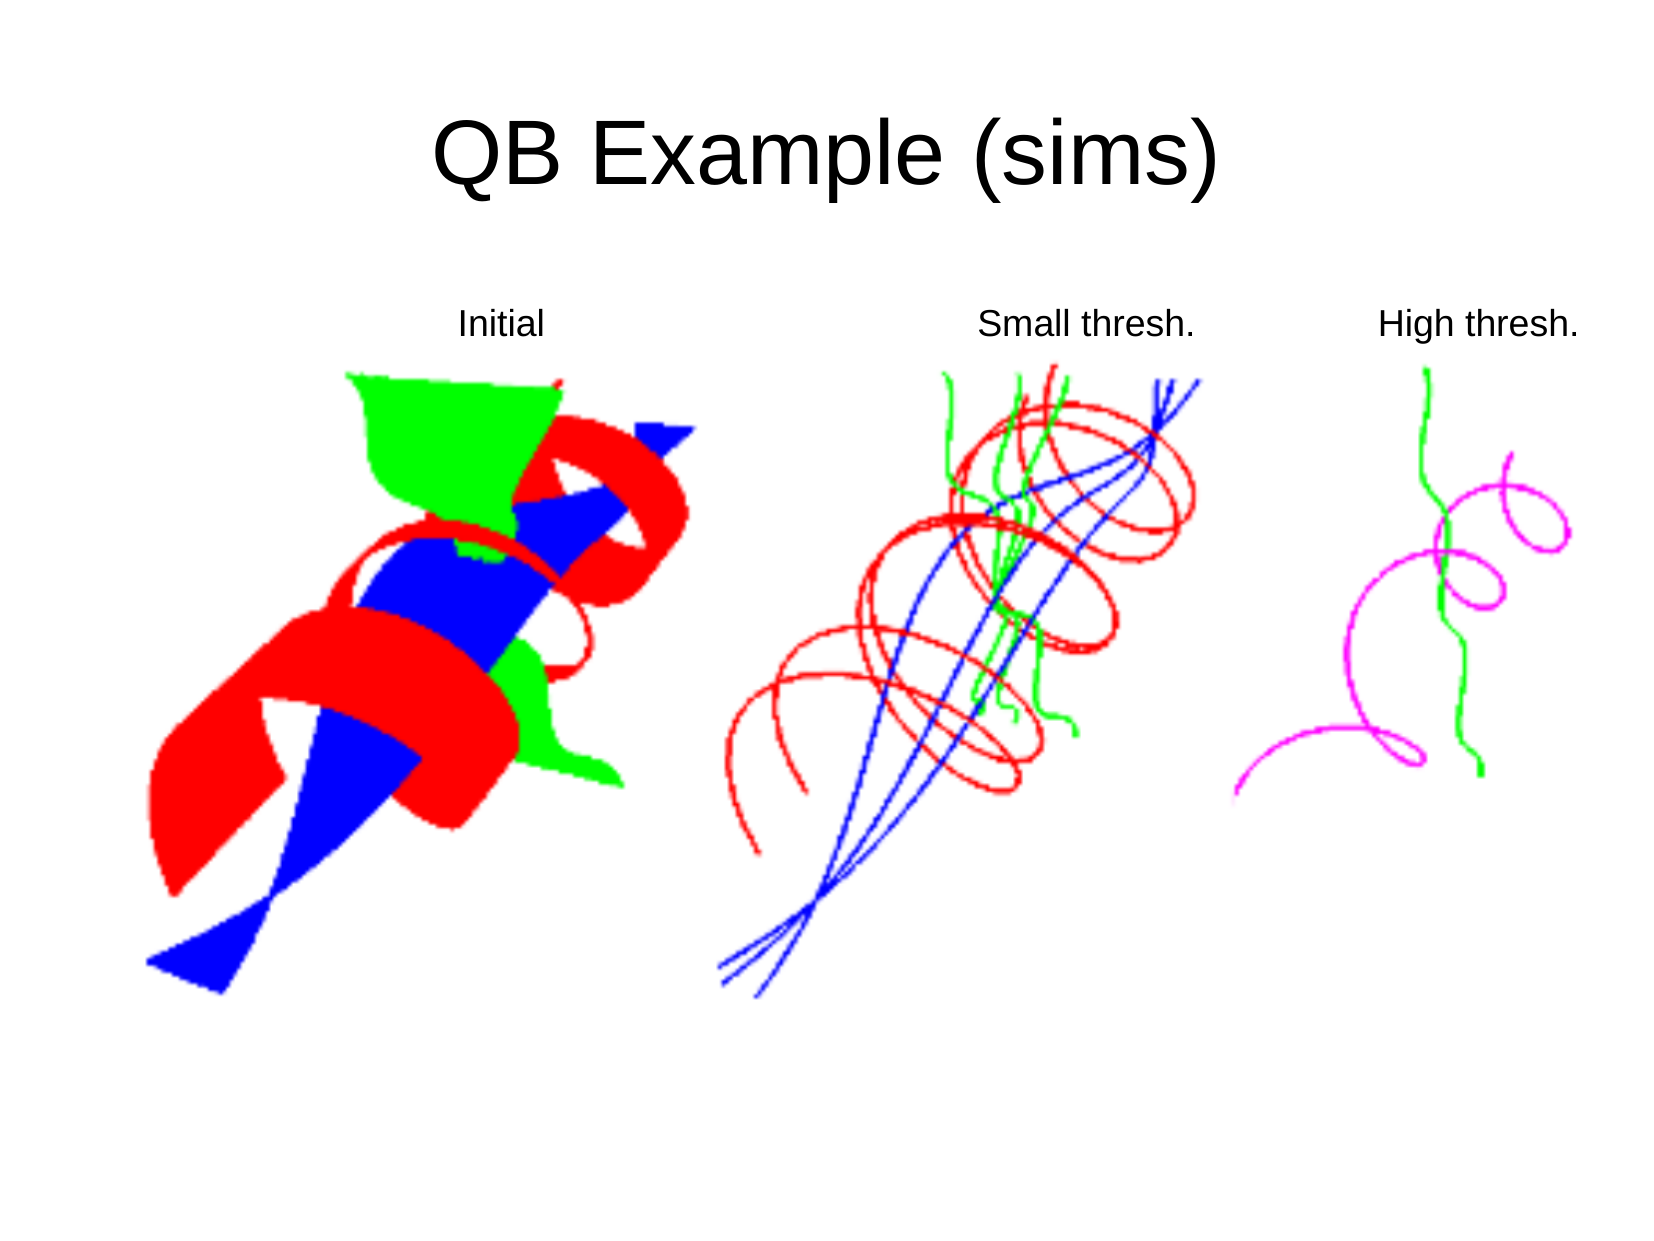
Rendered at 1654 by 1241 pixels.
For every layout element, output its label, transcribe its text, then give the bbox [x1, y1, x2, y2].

text_box Small thresh. [962, 295, 1211, 353]
picture [74, 314, 1625, 1034]
text_box Initial [442, 295, 560, 353]
text_box High thresh. [1363, 295, 1595, 353]
title QB Example (sims) [82, 56, 1571, 250]
